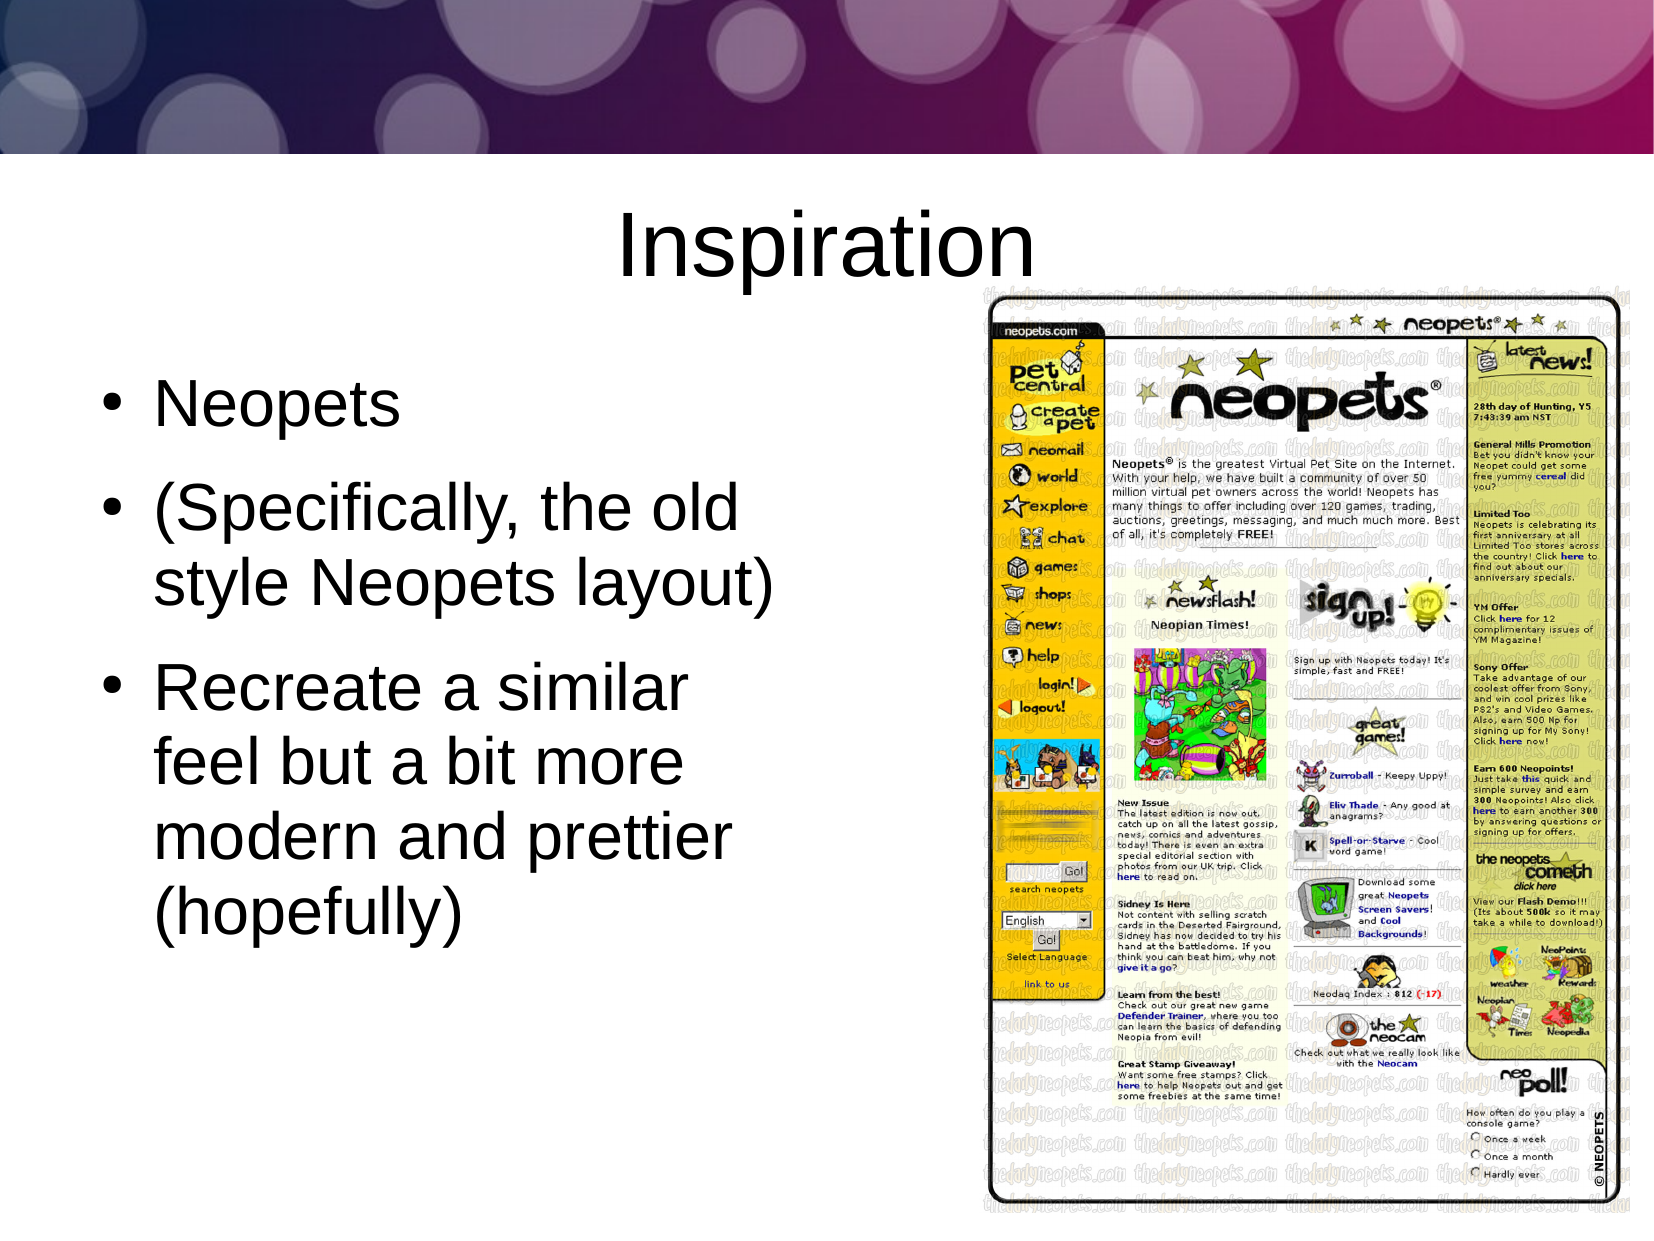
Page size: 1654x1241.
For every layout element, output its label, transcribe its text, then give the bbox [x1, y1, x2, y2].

picture [0, 0, 1654, 154]
title Inspiration [82, 159, 1571, 331]
list Neopets (Specifically, the old style Neopets layout) Recreate a similar feel but a bit more modern and prettier (hopefully) [82, 366, 809, 1087]
picture [979, 283, 1630, 1213]
